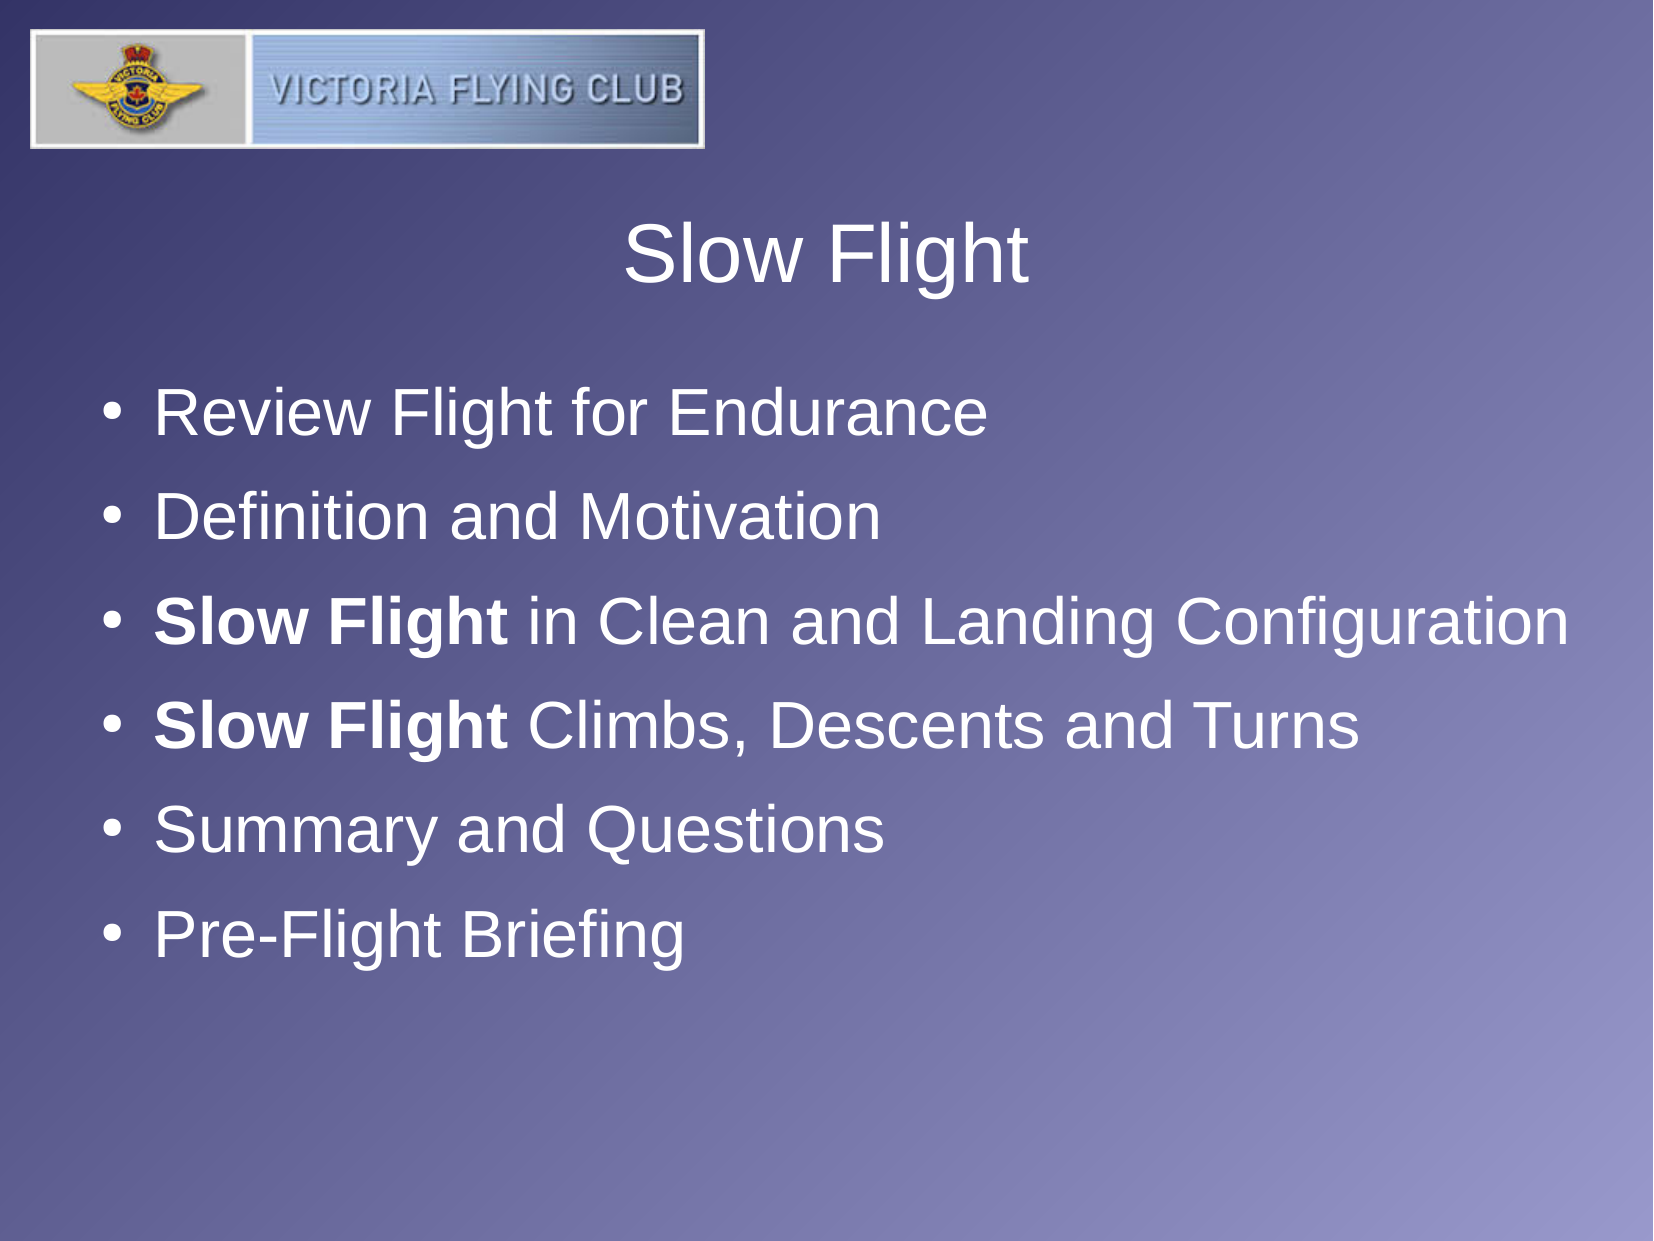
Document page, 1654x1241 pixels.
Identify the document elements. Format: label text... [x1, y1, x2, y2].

title Slow Flight [82, 150, 1571, 358]
picture [30, 29, 705, 149]
list Review Flight for Endurance Definition and Motivation Slow Flight in Clean and Landing Configuration Slow Flight Climbs, Descents and Turns Summary and Questions Pre-Flight Briefing [82, 375, 1606, 1095]
